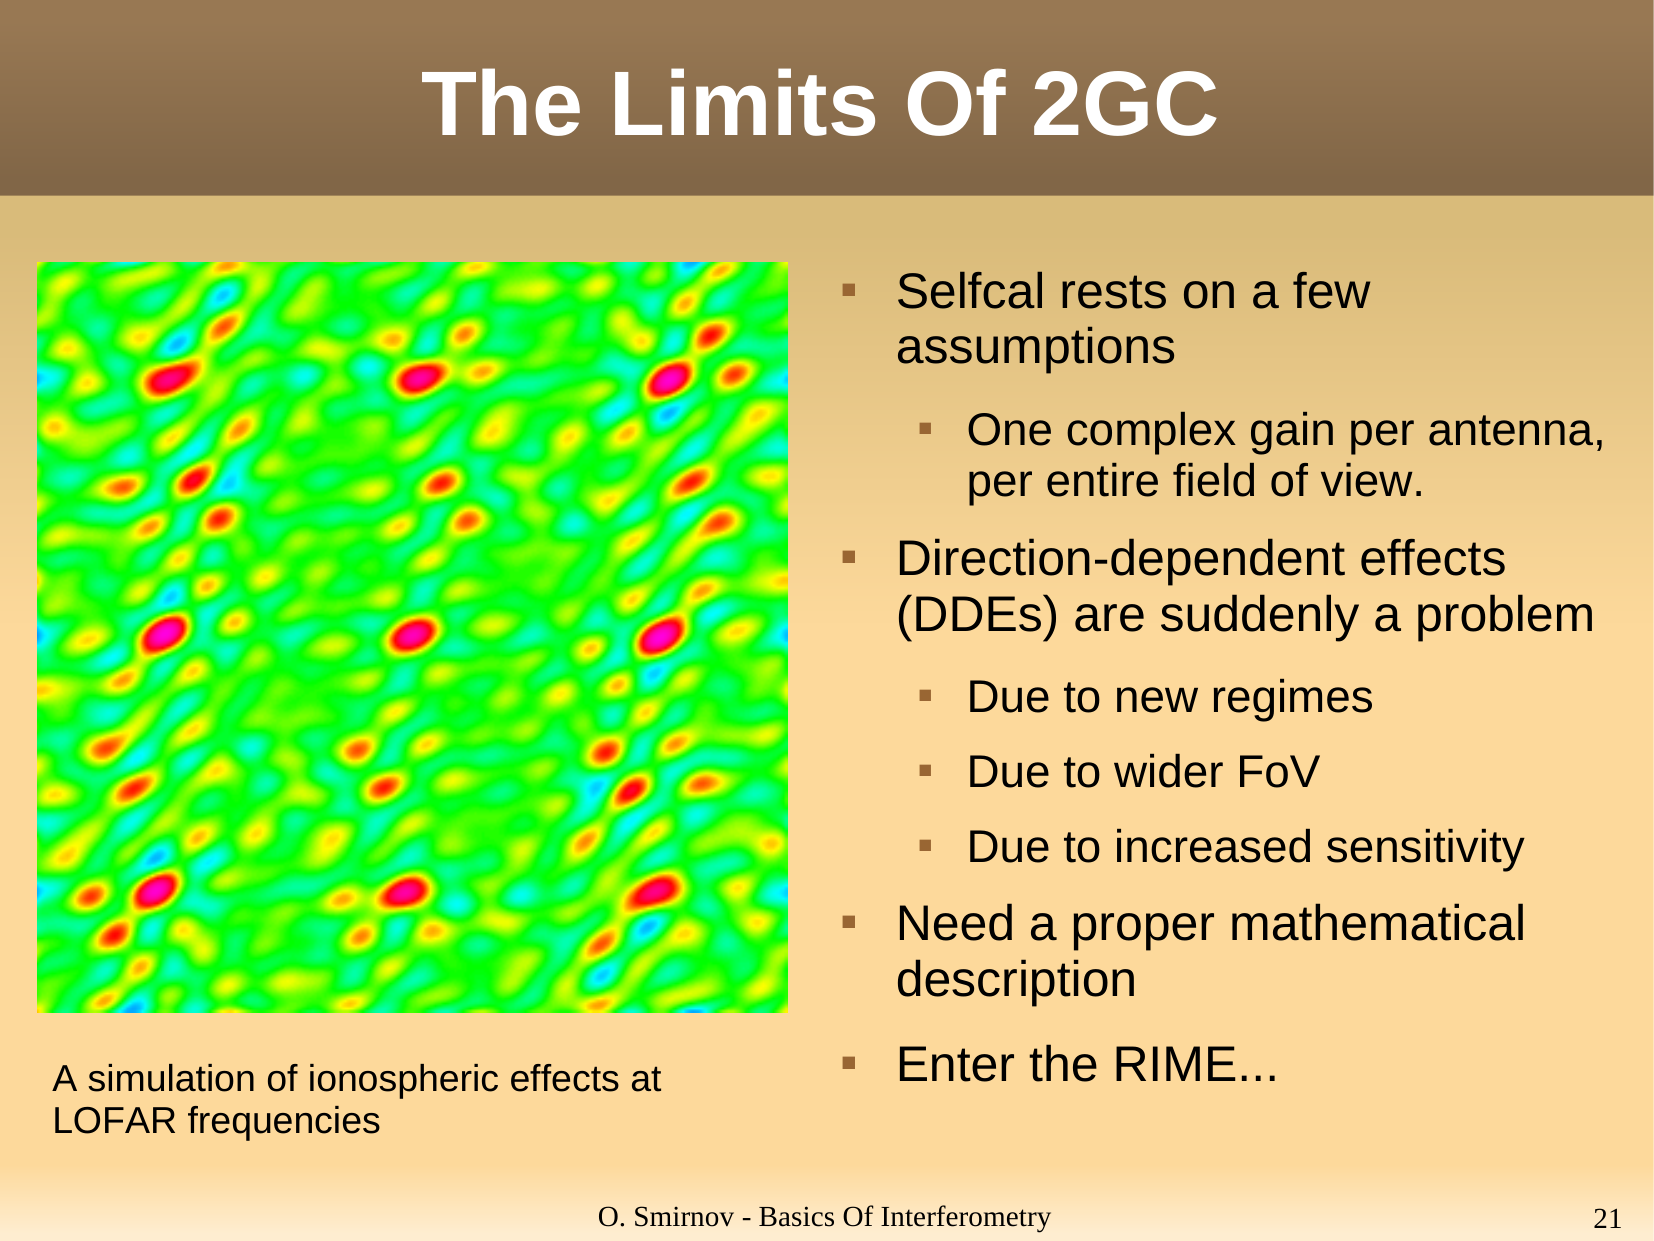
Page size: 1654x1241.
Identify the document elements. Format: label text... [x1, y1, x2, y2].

picture [0, 0, 1654, 1241]
text_box A simulation of ionospheric effects at LOFAR frequencies [37, 1050, 788, 1149]
title The Limits Of 2GC [76, 0, 1565, 208]
list Selfcal rests on a few assumptions One complex gain per antenna, per entire field of view. Direction-dependent effects (DDEs) are suddenly a problem Due to new regimes Due to wider FoV Due to increased sensitivity Need a proper mathematical description Enter the RIME... [825, 262, 1654, 1093]
